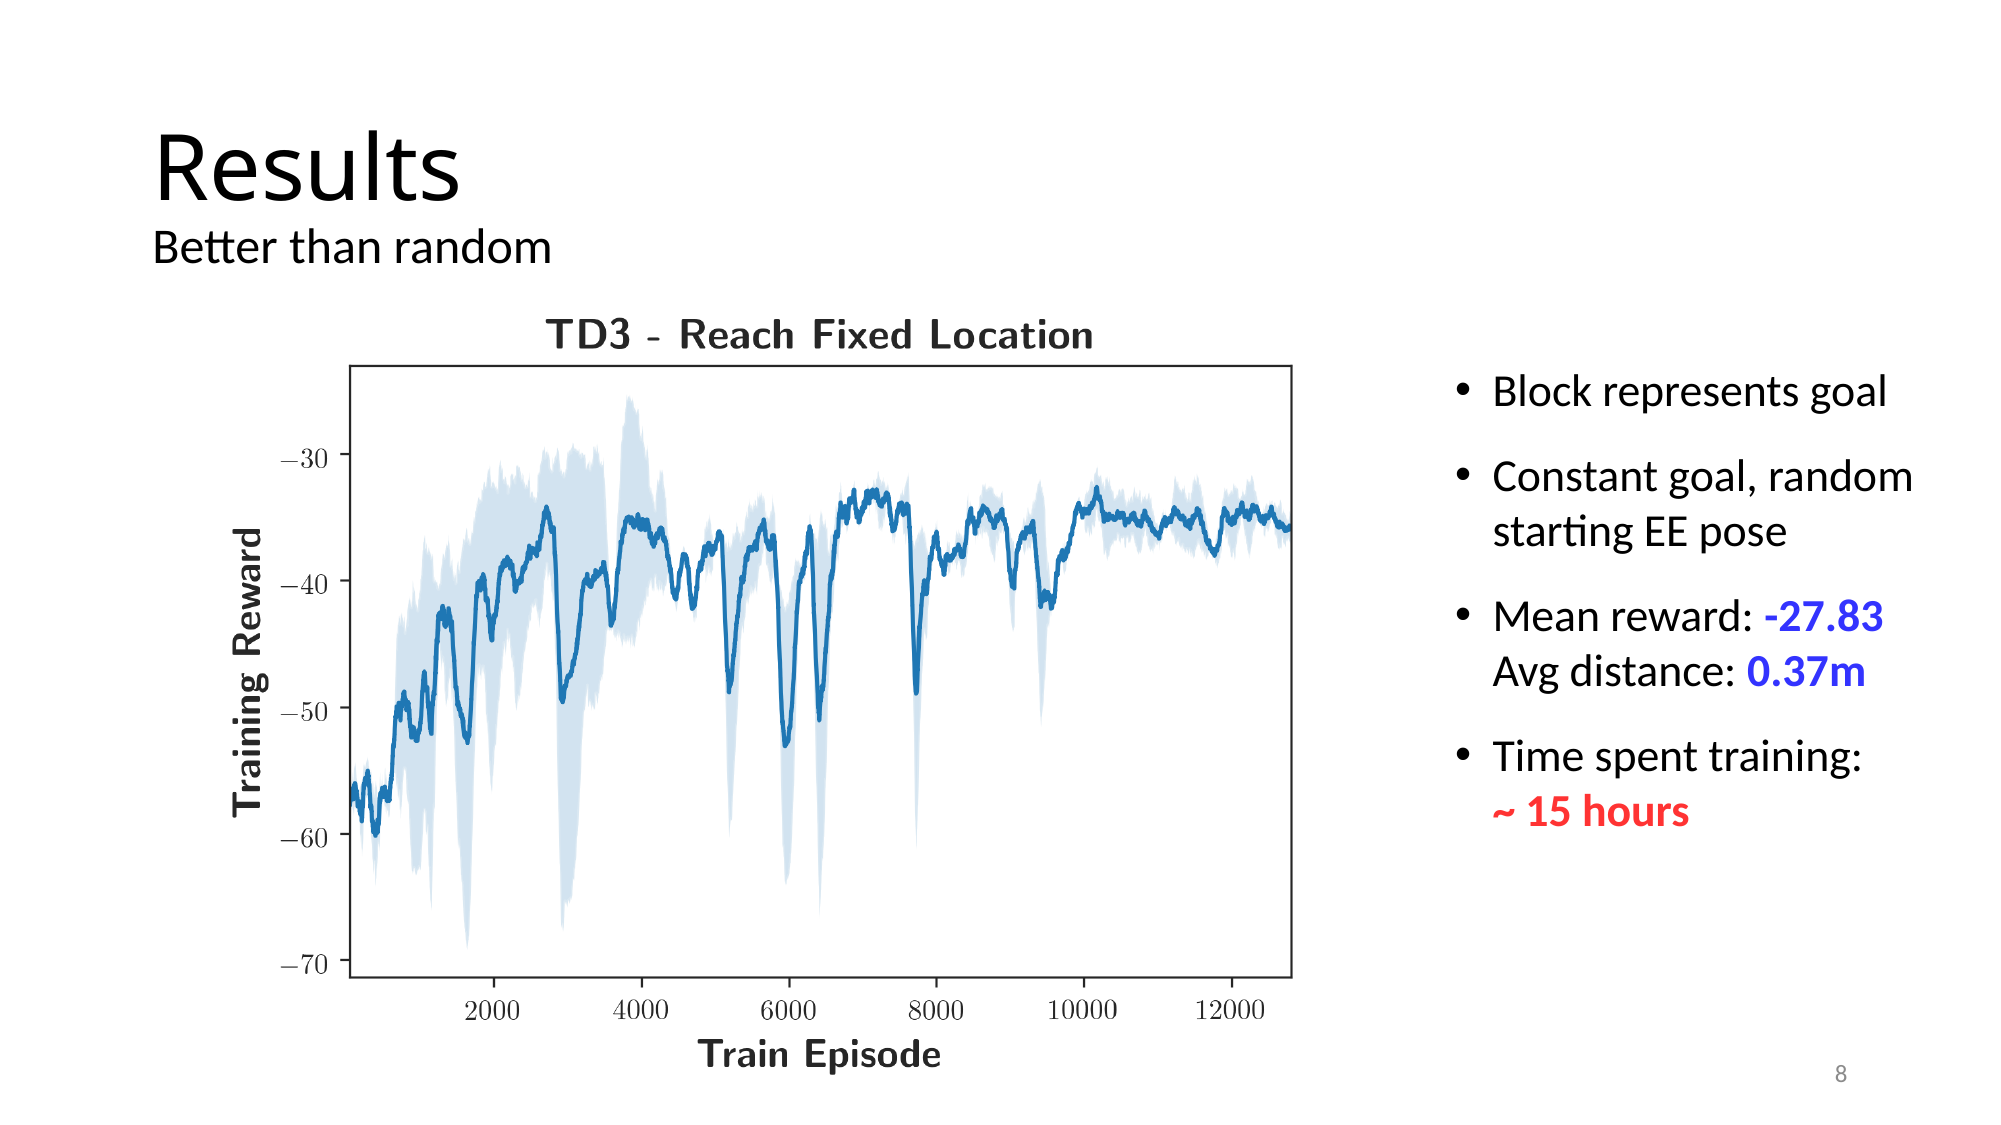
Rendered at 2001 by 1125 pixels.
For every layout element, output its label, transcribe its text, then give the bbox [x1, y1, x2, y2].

title Results Better than random [137, 89, 1863, 307]
list Block represents goal Constant goal, random starting EE pose Mean reward: -27.83 Avg distance: 0.37m Time spent training: ~ 15 hours [1440, 353, 1951, 1029]
picture [210, 297, 1313, 1096]
slide_number <number> [1412, 1042, 1863, 1103]
